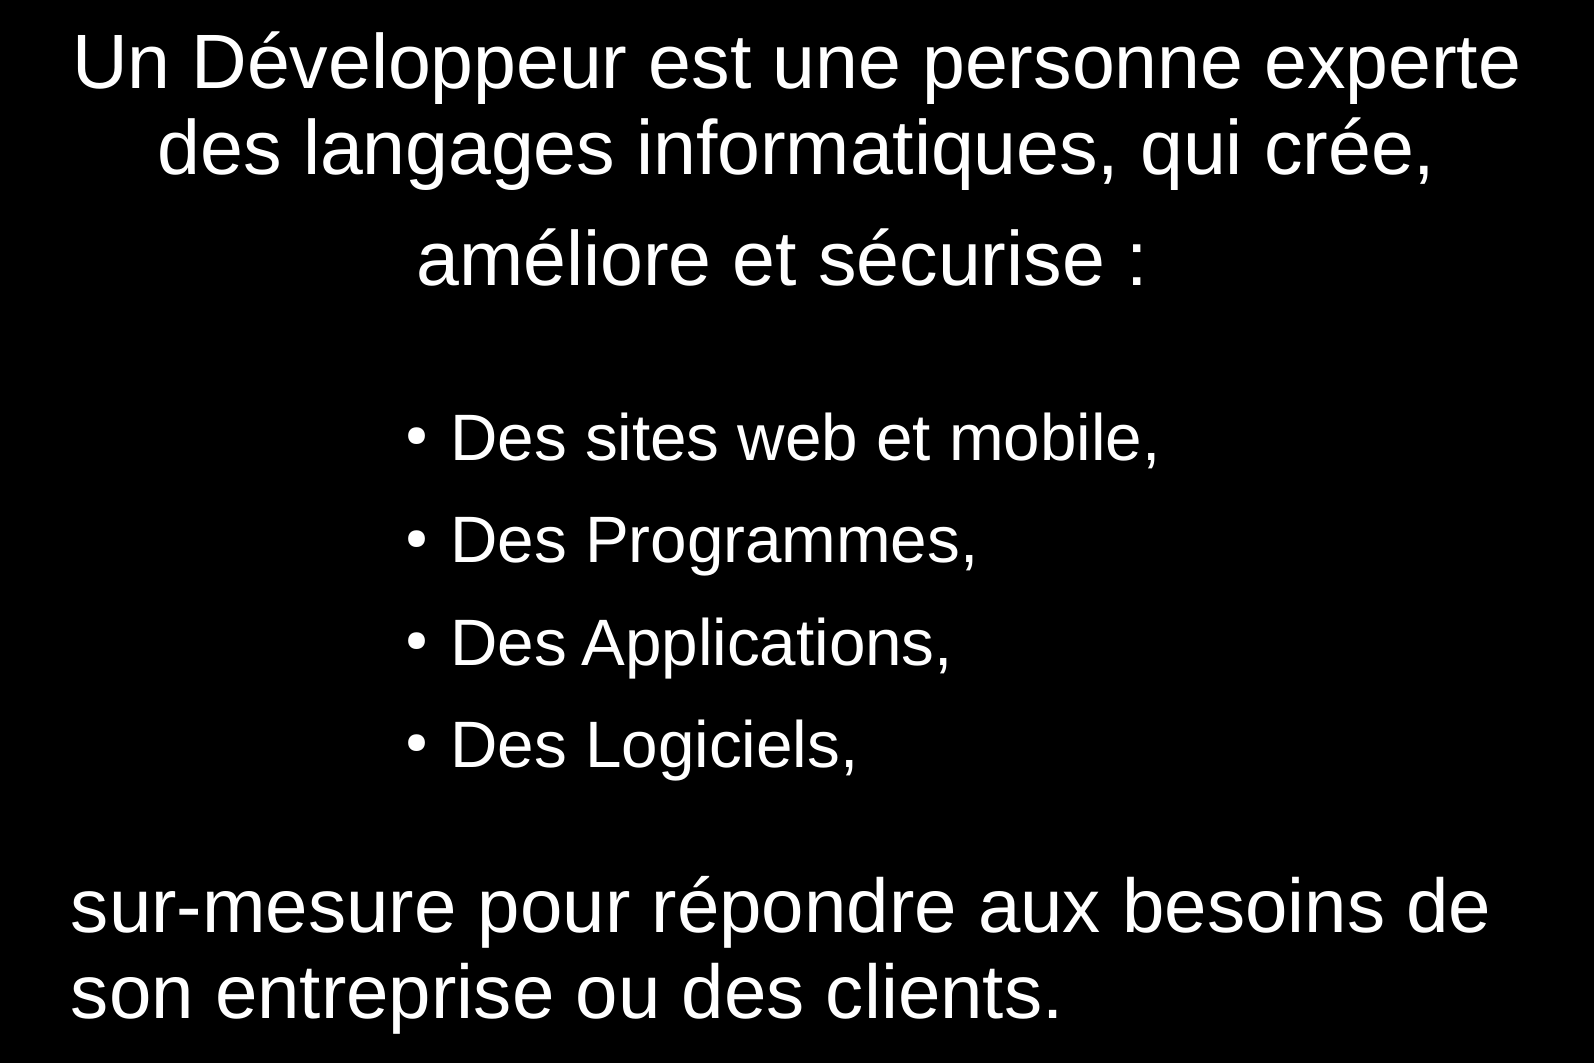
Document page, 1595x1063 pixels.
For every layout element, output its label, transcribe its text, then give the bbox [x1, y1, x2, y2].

list Des sites web et mobile, Des Programmes, Des Applications, Des Logiciels, [389, 401, 1165, 858]
title Un Développeur est une personne experte des langages informatiques, qui crée, améliore et sécurise : [0, 0, 1595, 477]
list sur-mesure pour répondre aux besoins de son entreprise ou des clients. [0, 863, 1595, 1063]
